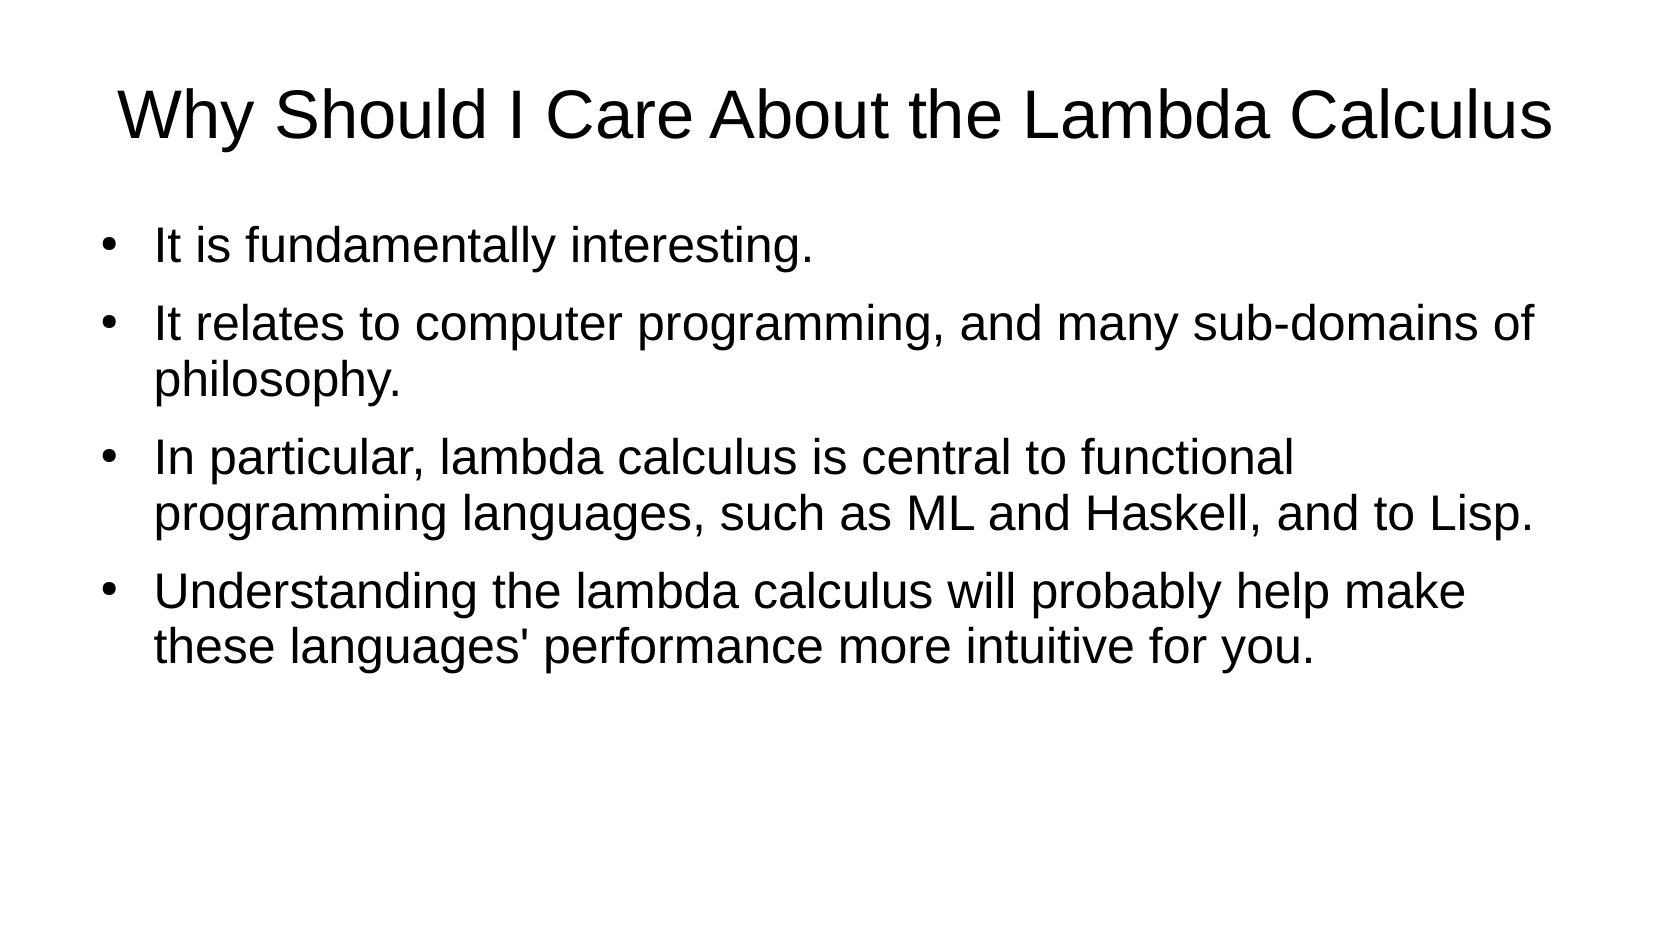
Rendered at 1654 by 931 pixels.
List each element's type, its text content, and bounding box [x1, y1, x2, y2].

title Why Should I Care About the Lambda Calculus [82, 37, 1571, 193]
list It is fundamentally interesting. It relates to computer programming, and many sub-domains of philosophy. In particular, lambda calculus is central to functional programming languages, such as ML and Haskell, and to Lisp. Understanding the lambda calculus will probably help make these languages' performance more intuitive for you. [82, 217, 1571, 758]
